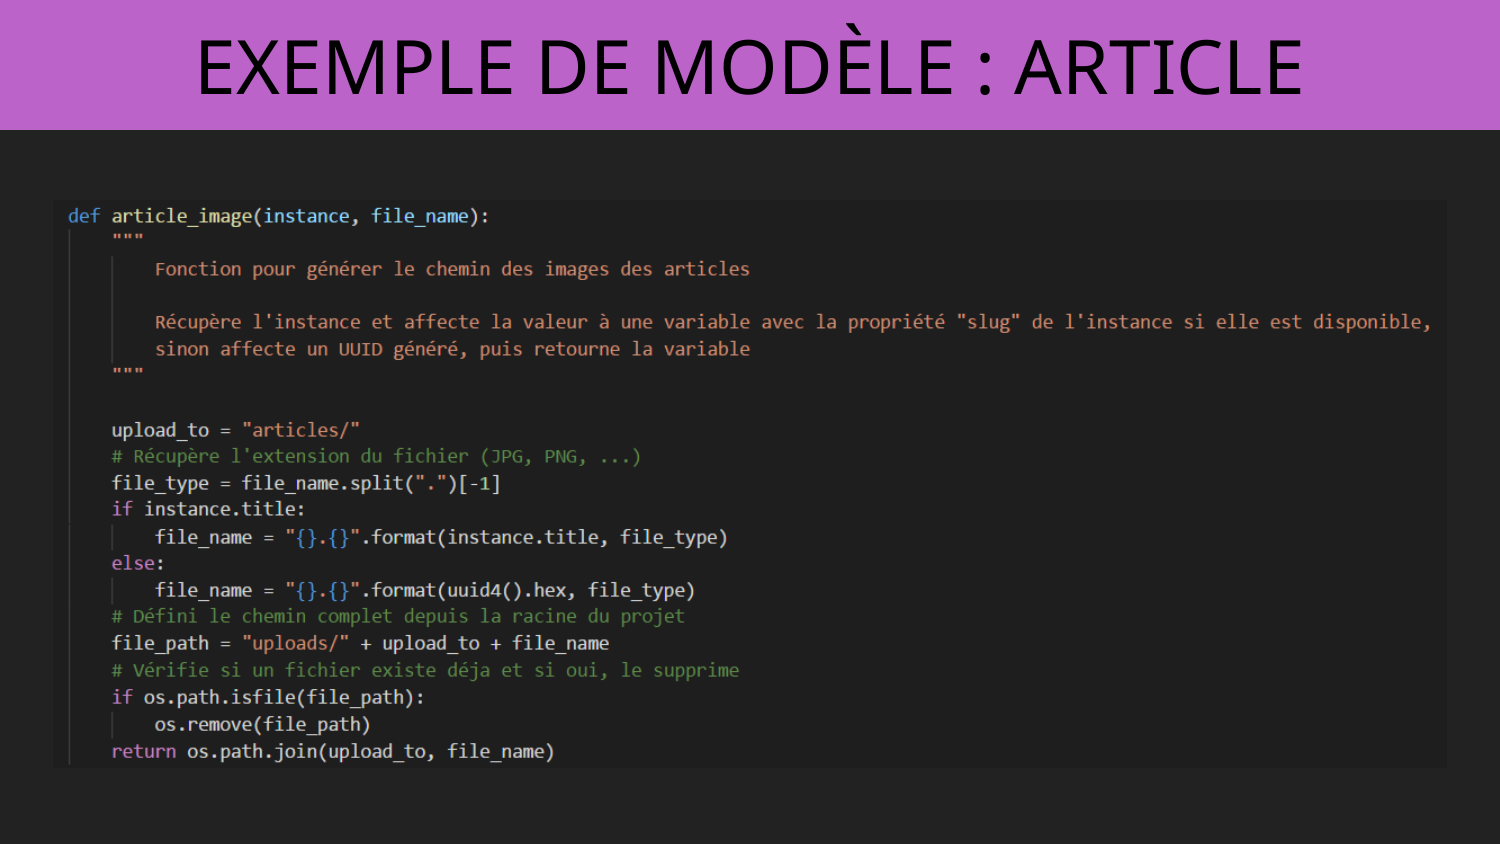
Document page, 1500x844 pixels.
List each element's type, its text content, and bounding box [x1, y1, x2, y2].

text_box EXEMPLE DE MODÈLE : ARTICLE [0, 0, 1500, 130]
picture [53, 200, 1447, 768]
